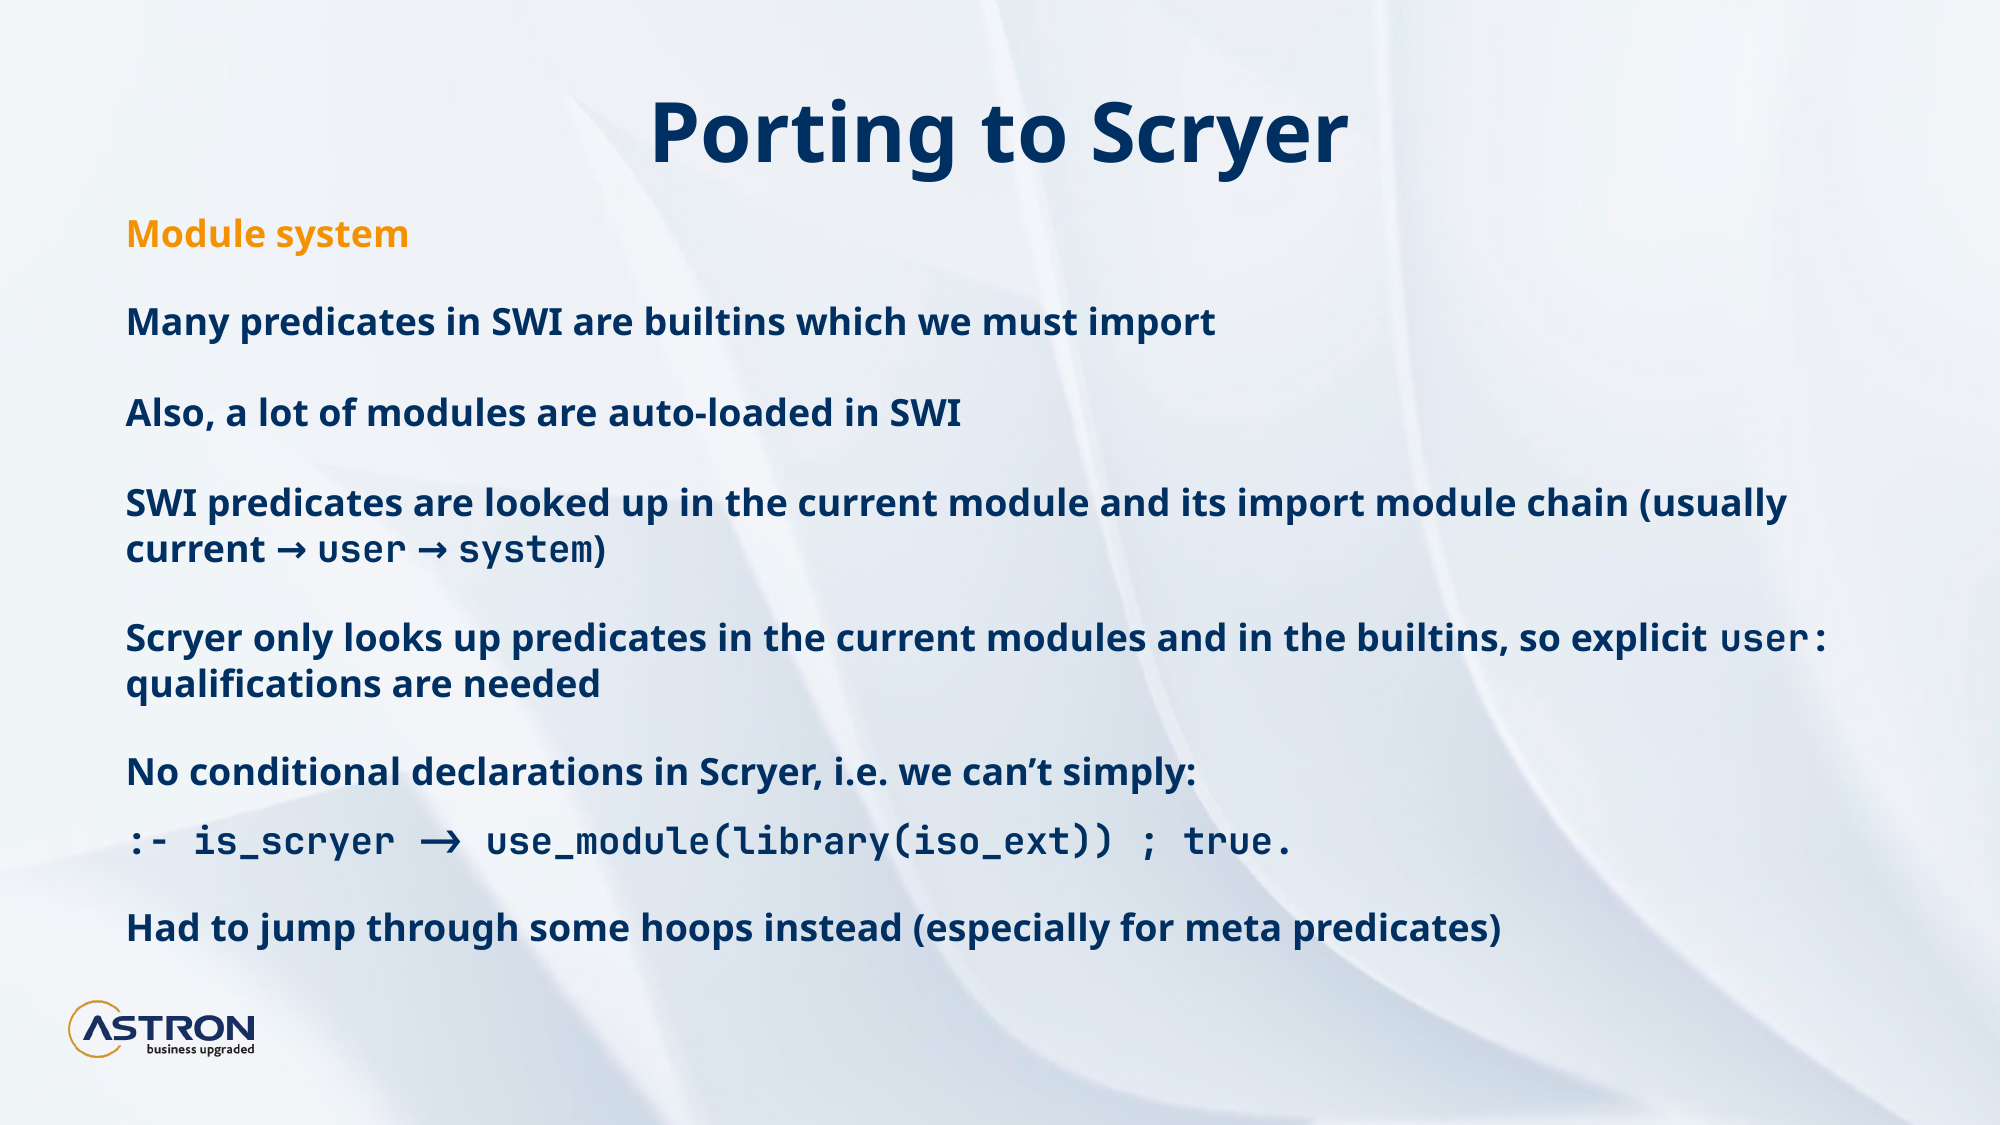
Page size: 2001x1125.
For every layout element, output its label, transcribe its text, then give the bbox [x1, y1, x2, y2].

title Porting to Scryer [133, 112, 1867, 183]
text_box Module system Many predicates in SWI are builtins which we must import Also, a lot of modules are auto-loaded in SWI SWI predicates are looked up in the current module and its import module chain (usually current → user → system) Scryer only looks up predicates in the current modules and in the builtins, so explicit user: qualifications are needed No conditional declarations in Scryer, i.e. we can’t simply: :- is_scryer -> use_module(library(iso_ext)) ; true. Had to jump through some hoops instead (especially for meta predicates) [110, 183, 1890, 979]
picture [0, 0, 2000, 1125]
